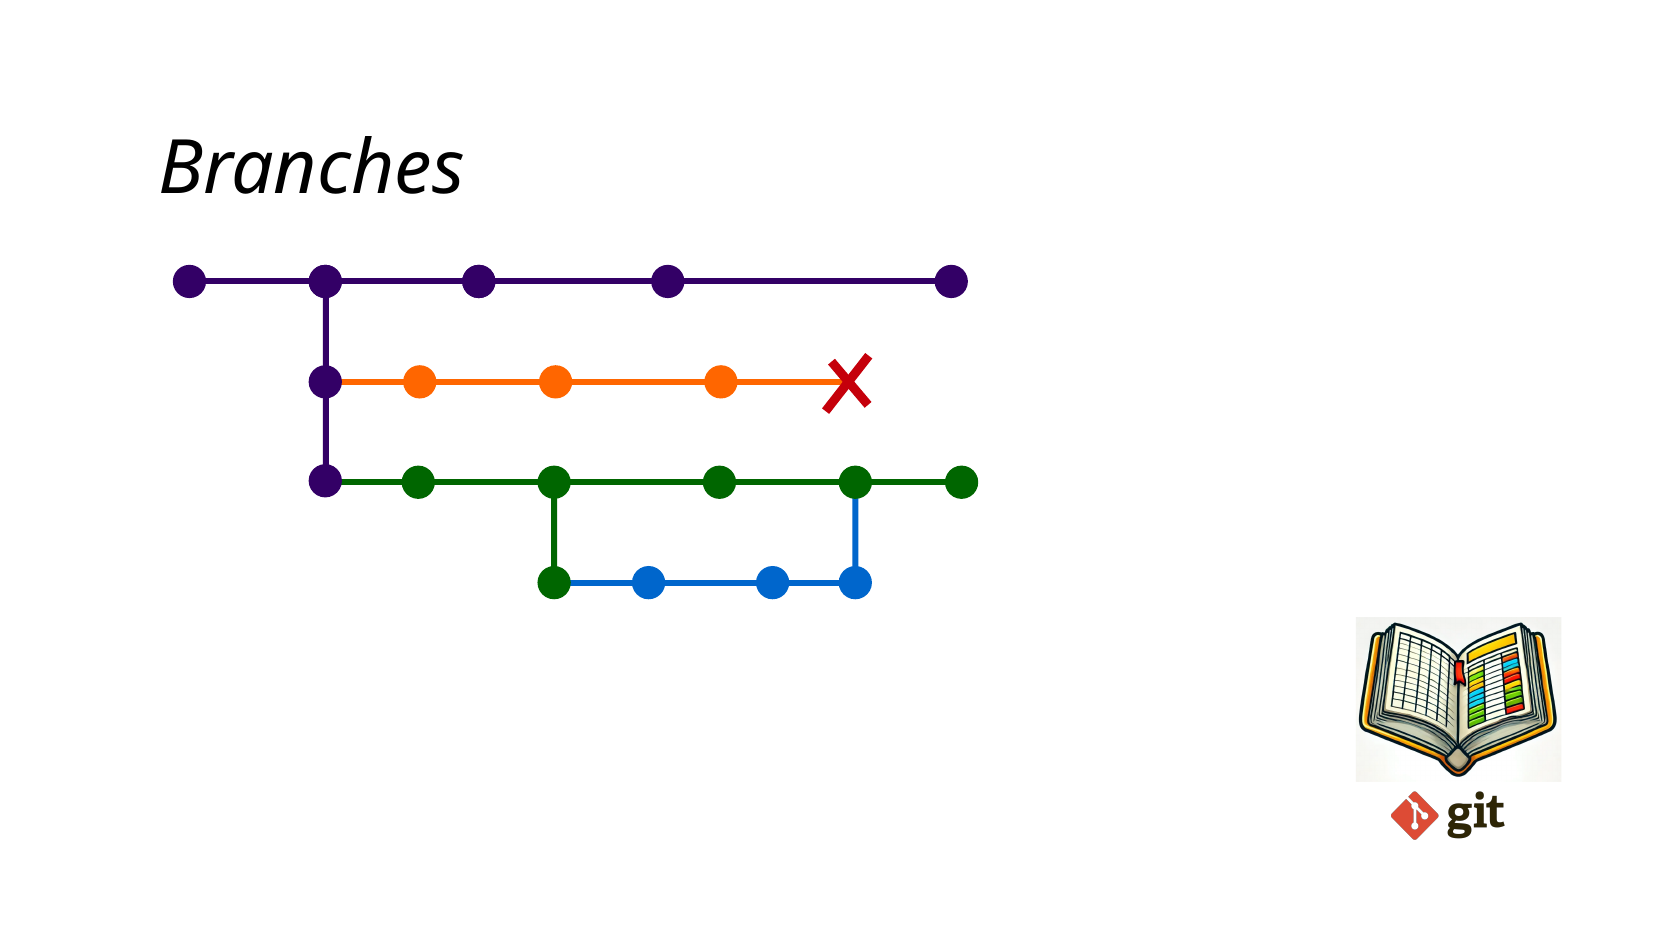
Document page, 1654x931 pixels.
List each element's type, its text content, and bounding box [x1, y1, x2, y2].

text_box [838, 465, 873, 499]
text_box [702, 465, 737, 499]
text_box [538, 365, 573, 399]
text_box [172, 272, 206, 299]
text_box [651, 284, 685, 299]
text_box [403, 365, 437, 399]
text_box [309, 272, 342, 278]
text_box [308, 464, 342, 498]
text_box [329, 365, 342, 399]
text_box [651, 264, 684, 278]
picture [1355, 617, 1562, 782]
picture [1391, 791, 1505, 840]
text_box [462, 272, 496, 278]
text_box [401, 465, 435, 499]
text_box Branches [117, 106, 506, 272]
text_box [308, 365, 322, 399]
text_box [308, 284, 342, 299]
text_box [537, 565, 571, 600]
text_box [704, 365, 738, 399]
text_box [631, 565, 666, 600]
text_box [462, 284, 496, 299]
text_box [934, 264, 968, 299]
text_box [838, 565, 872, 600]
text_box [944, 465, 979, 499]
text_box [537, 465, 571, 499]
text_box [755, 565, 790, 600]
